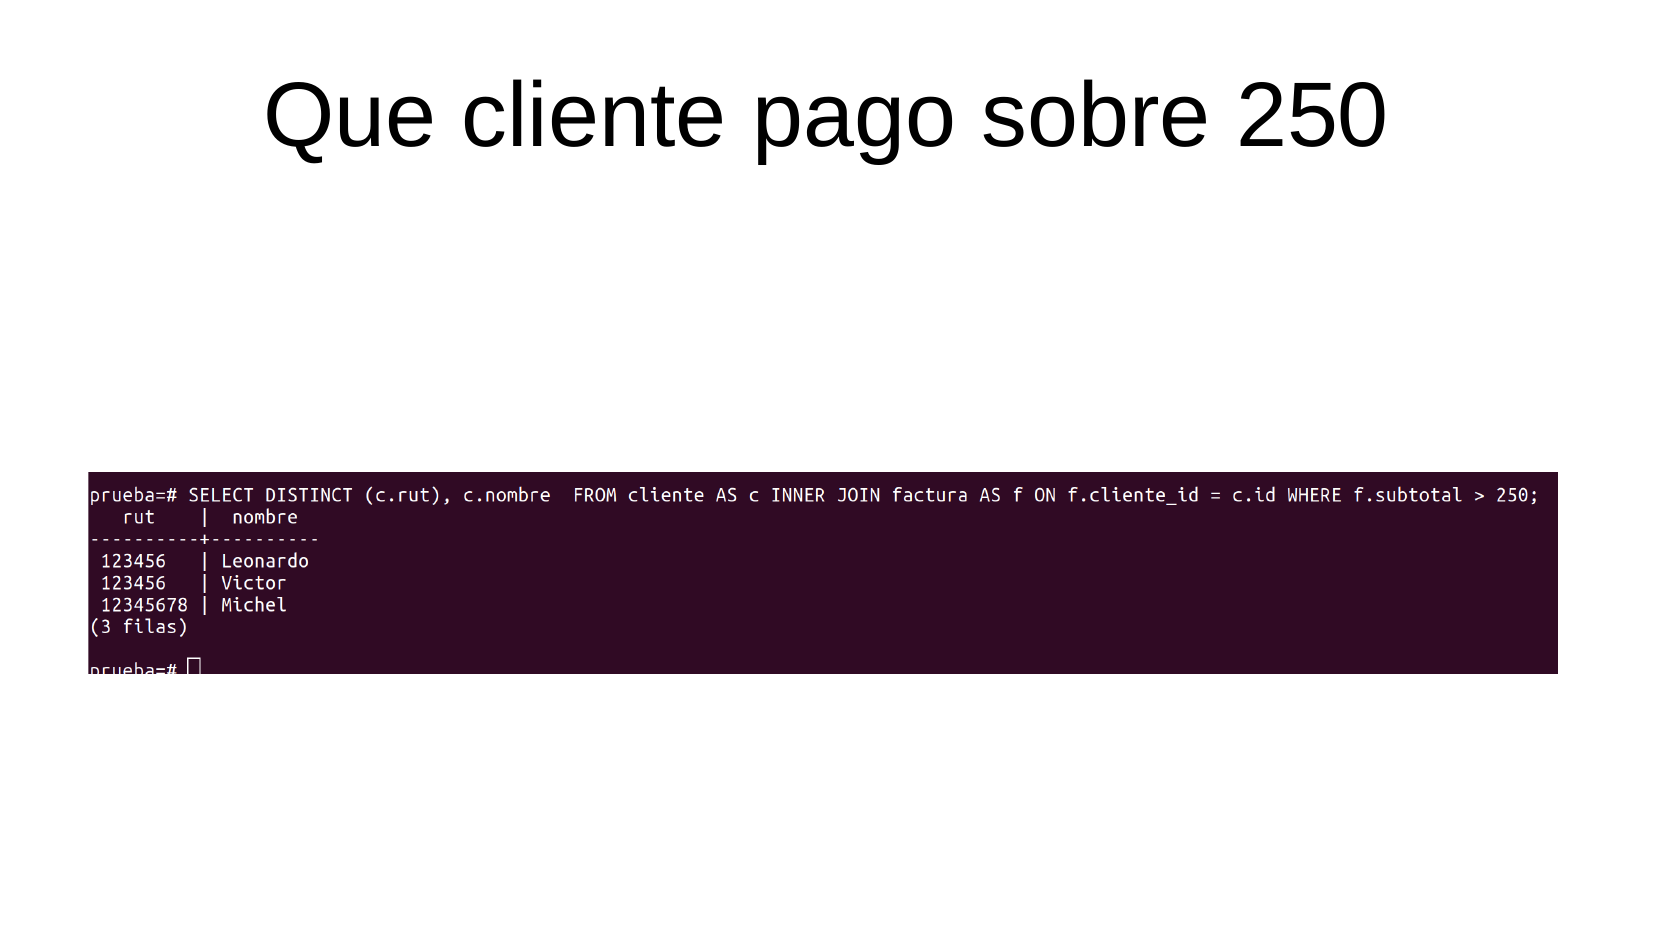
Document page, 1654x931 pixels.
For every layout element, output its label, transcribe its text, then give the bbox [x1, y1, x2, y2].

picture [88, 472, 1558, 674]
title Que cliente pago sobre 250 [82, 37, 1571, 193]
